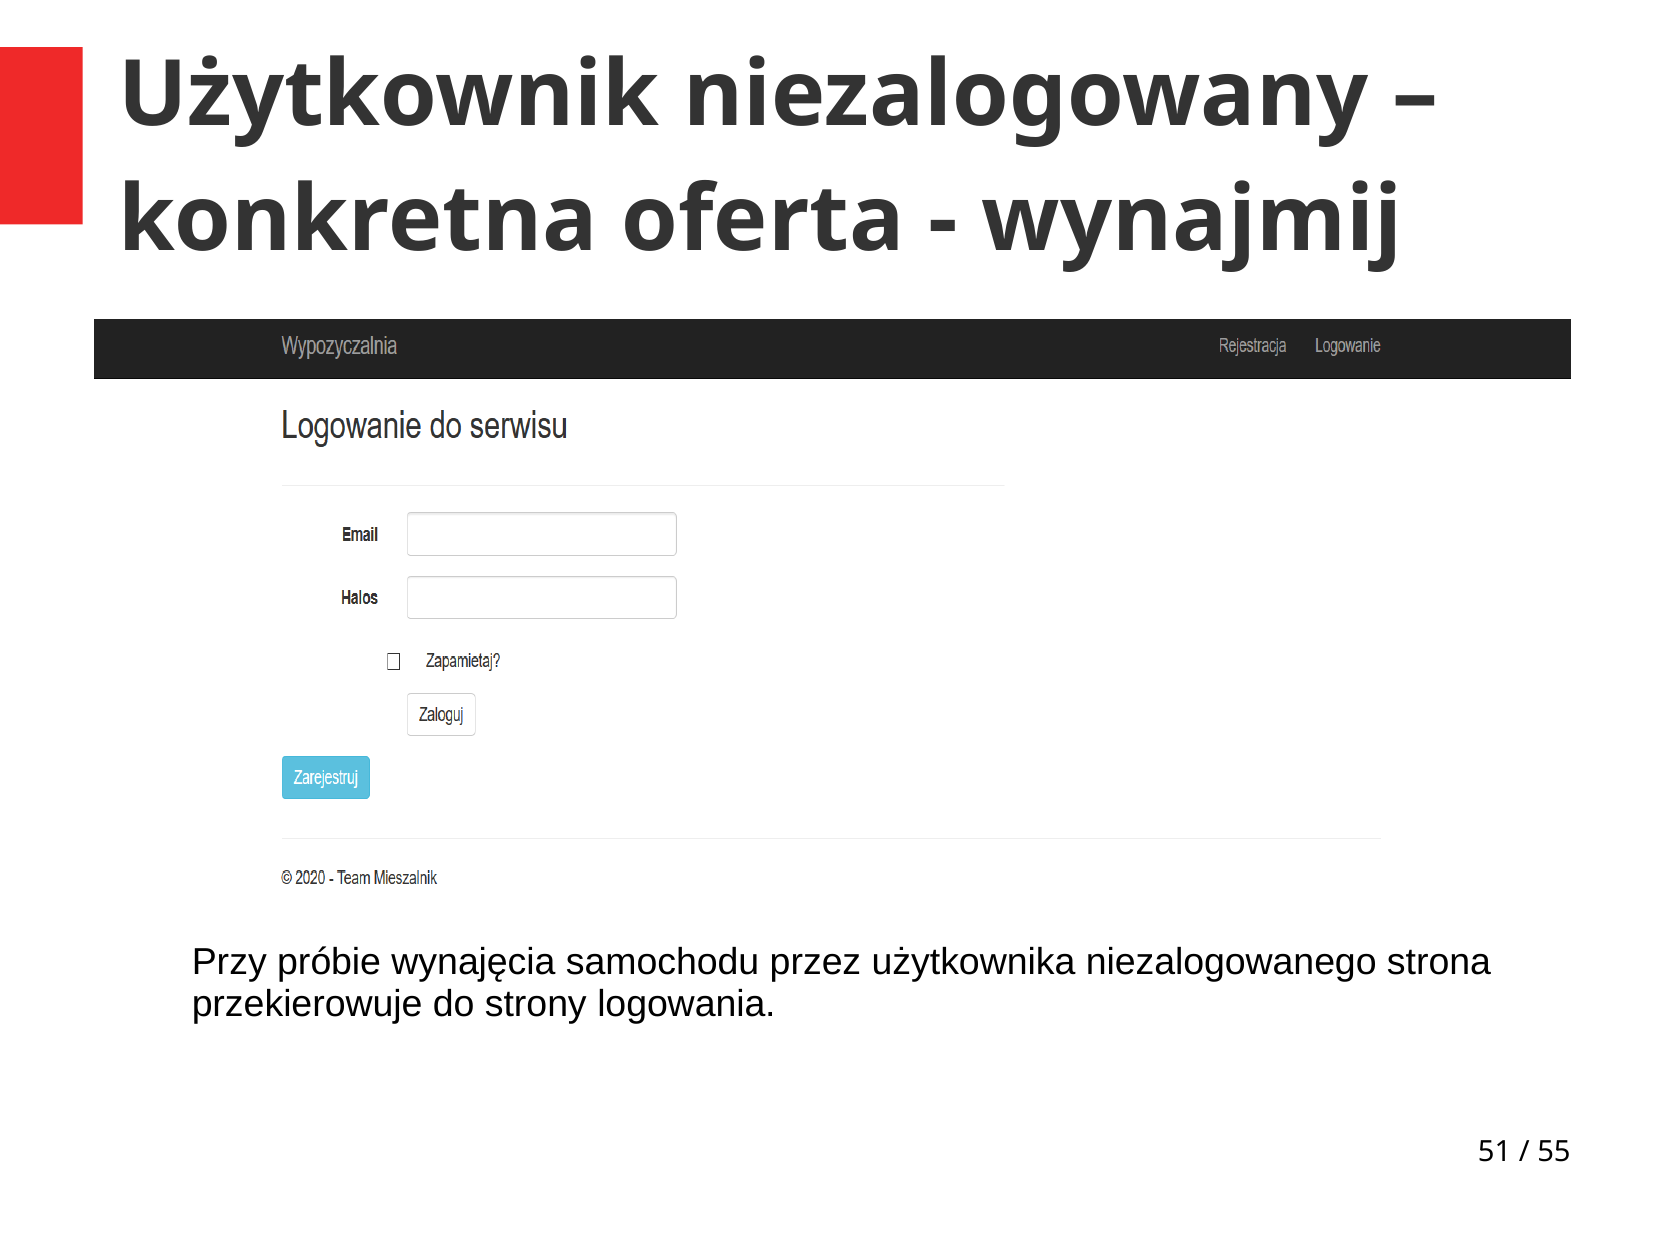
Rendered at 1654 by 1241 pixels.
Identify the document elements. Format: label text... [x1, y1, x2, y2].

text_box Przy próbie wynajęcia samochodu przez użytkownika niezalogowanego strona przekierowuje do strony logowania. [177, 933, 1595, 1031]
picture [94, 319, 1571, 934]
title Użytkownik niezalogowany – konkretna oferta - wynajmij [118, 28, 1571, 278]
